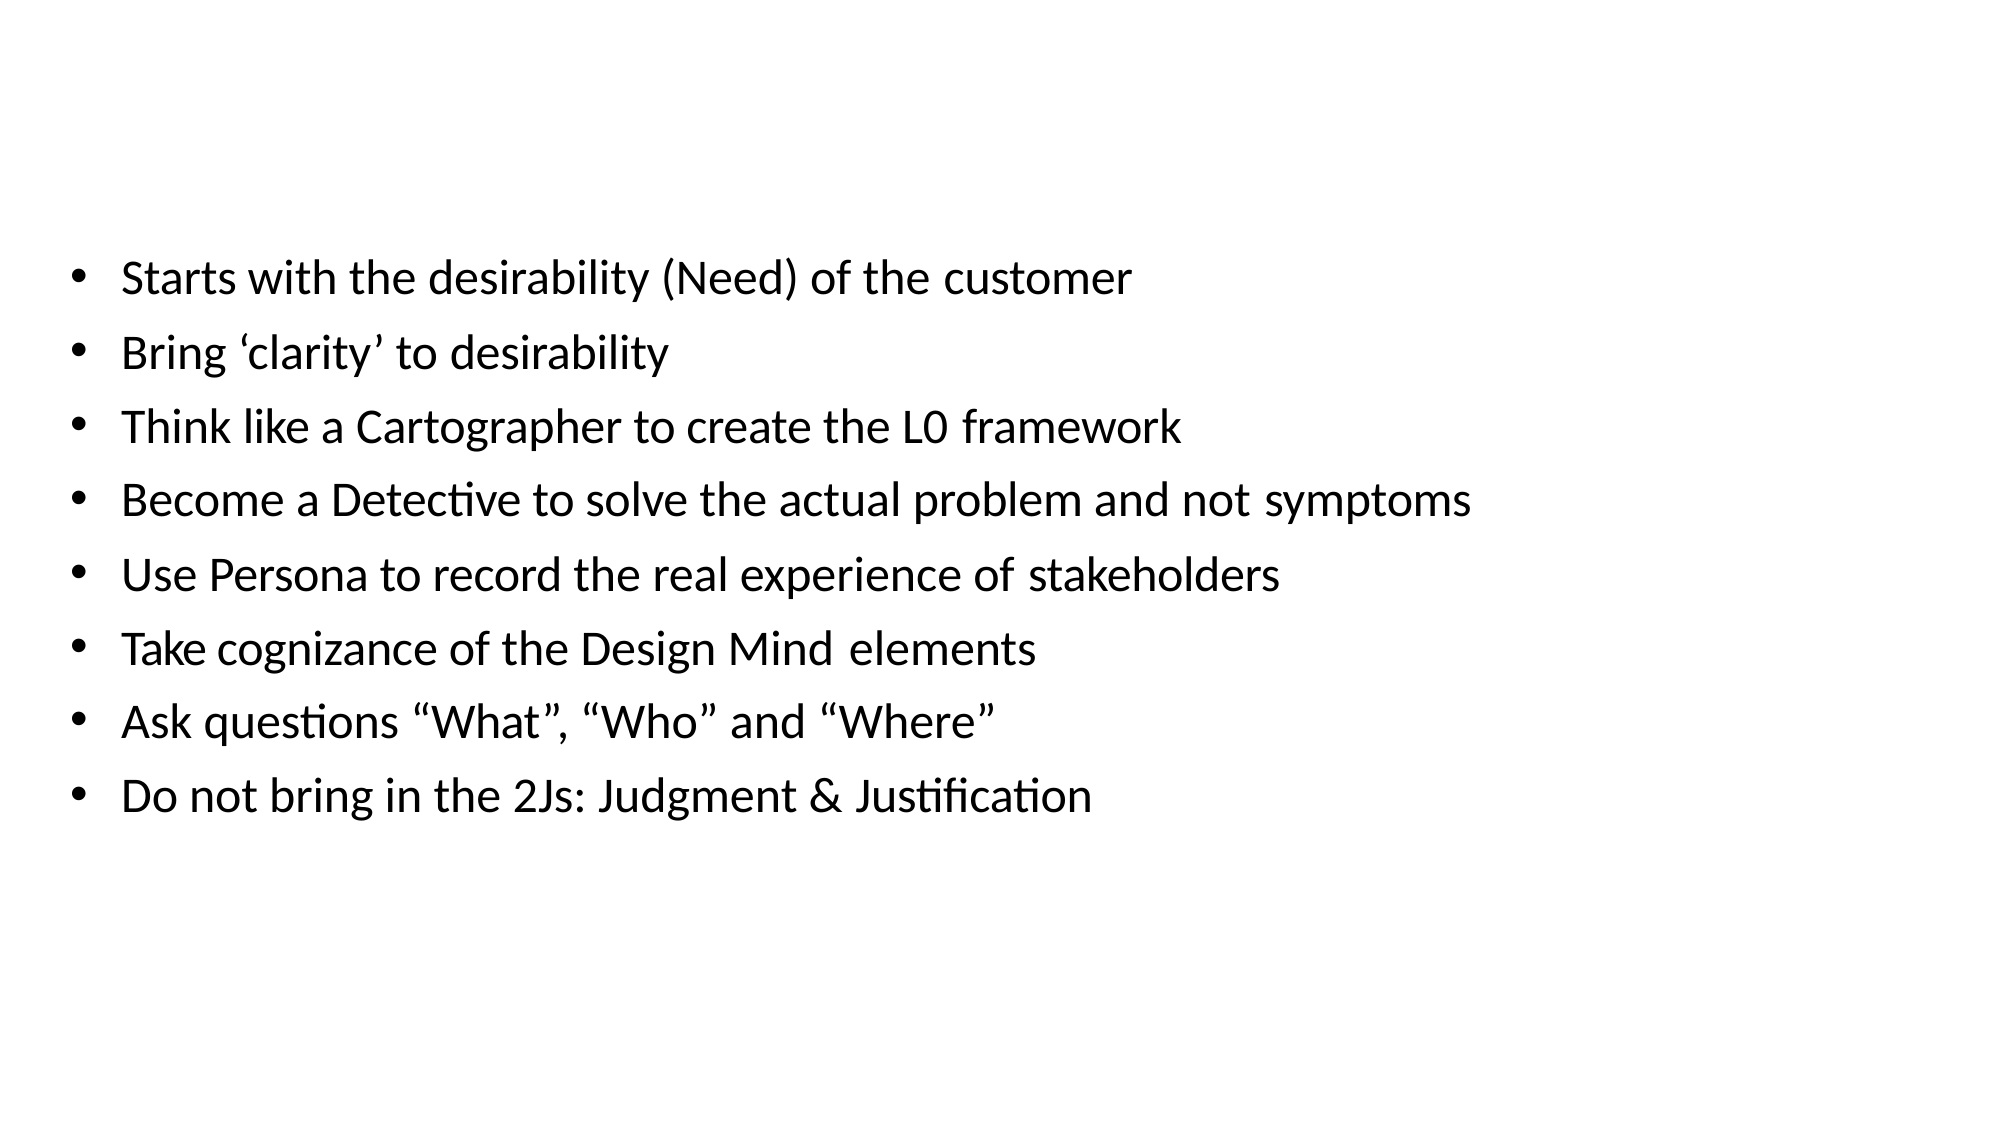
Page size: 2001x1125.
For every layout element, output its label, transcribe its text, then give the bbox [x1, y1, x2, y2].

text_box Starts with the desirability (Need) of the customer Bring ‘clarity’ to desirability Think like a Cartographer to create the L0 framework Become a Detective to solve the actual problem and not symptoms Use Persona to record the real experience of stakeholders Take cognizance of the Design Mind elements Ask questions “What”, “Who” and “Where” Do not bring in the 2Js: Judgment & Justification [64, 228, 1483, 833]
